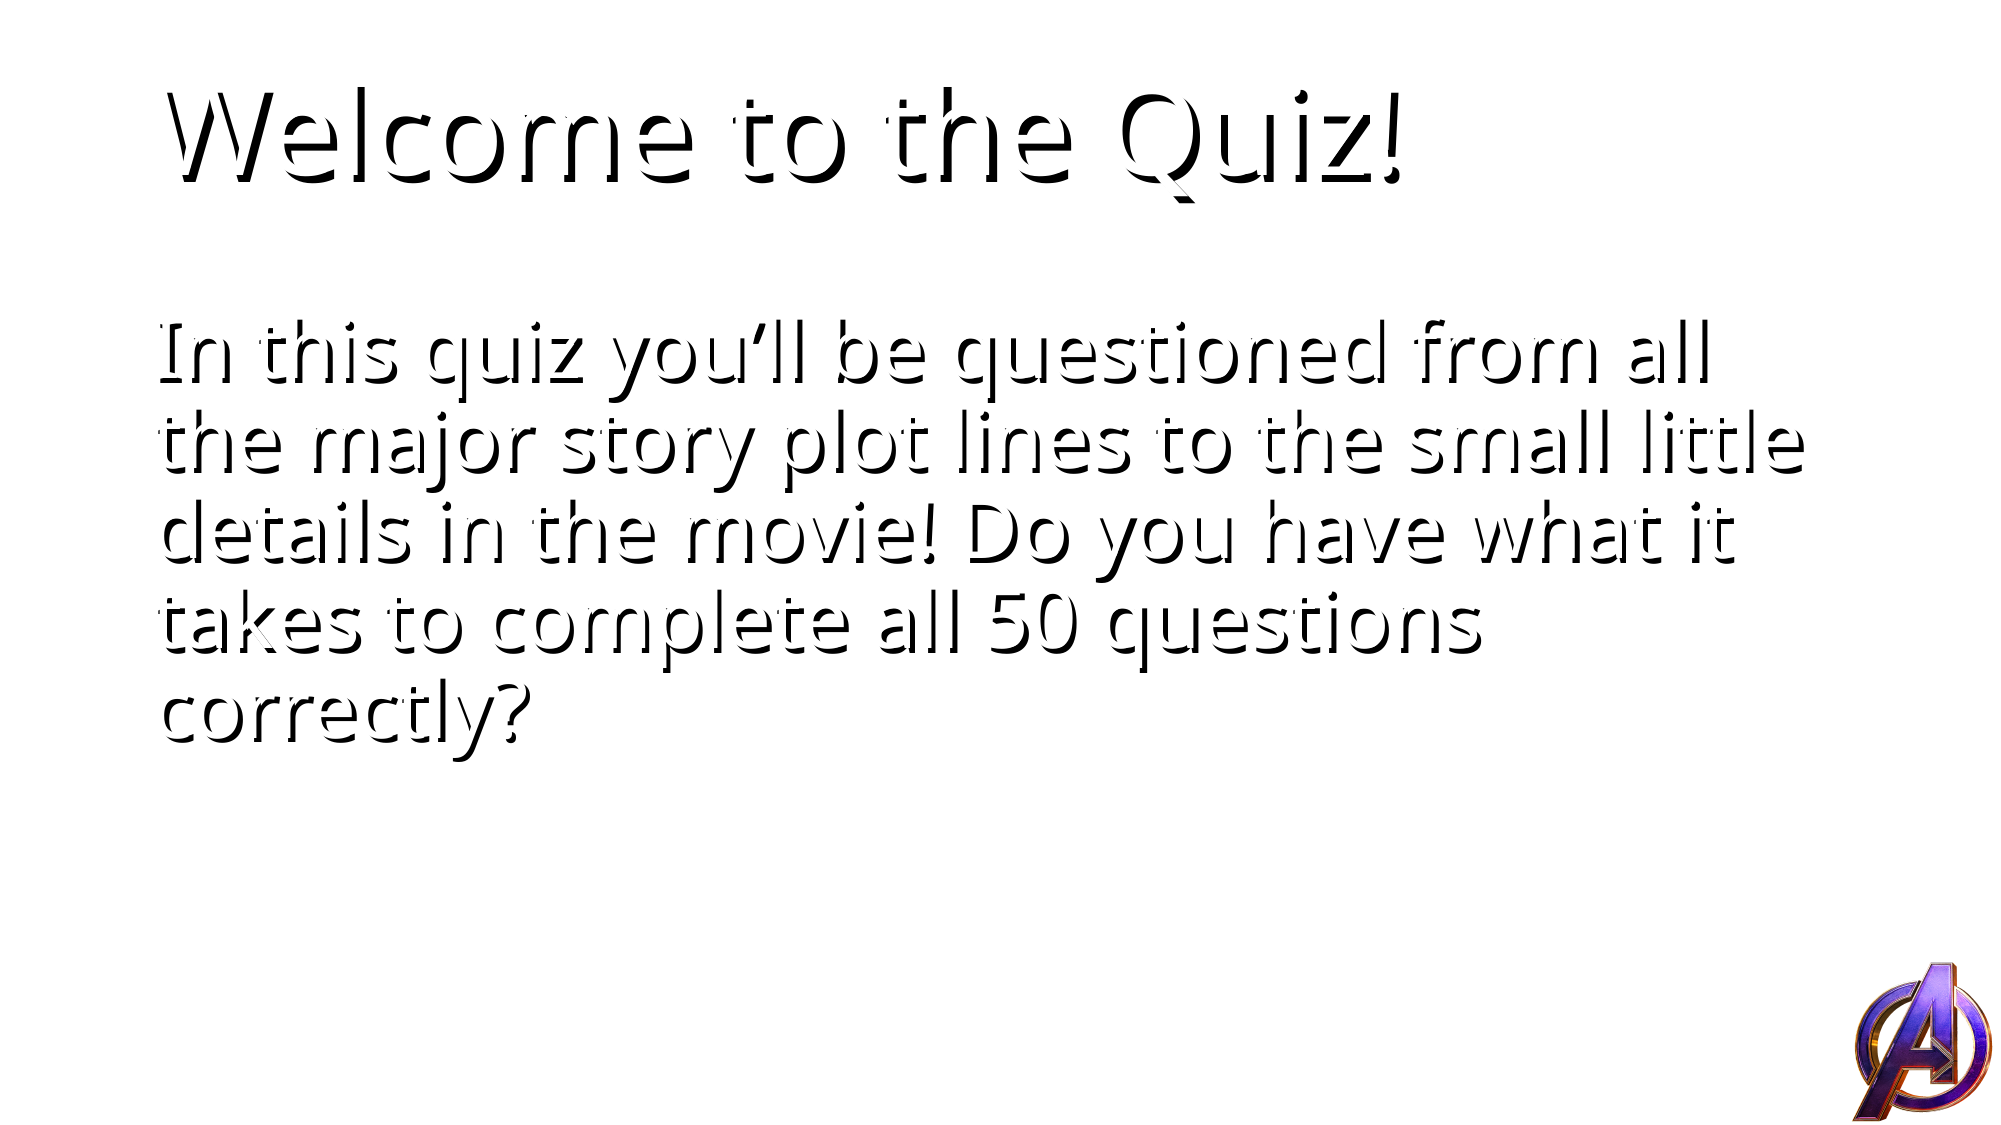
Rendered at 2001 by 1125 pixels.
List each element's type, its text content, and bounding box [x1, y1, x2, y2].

picture [1846, 959, 2000, 1125]
list In this quiz you’ll be questioned from all the major story plot lines to the small little details in the movie! Do you have what it takes to complete all 50 questions correctly? [137, 299, 1863, 1014]
title Welcome to the Quiz! [137, 59, 1863, 278]
